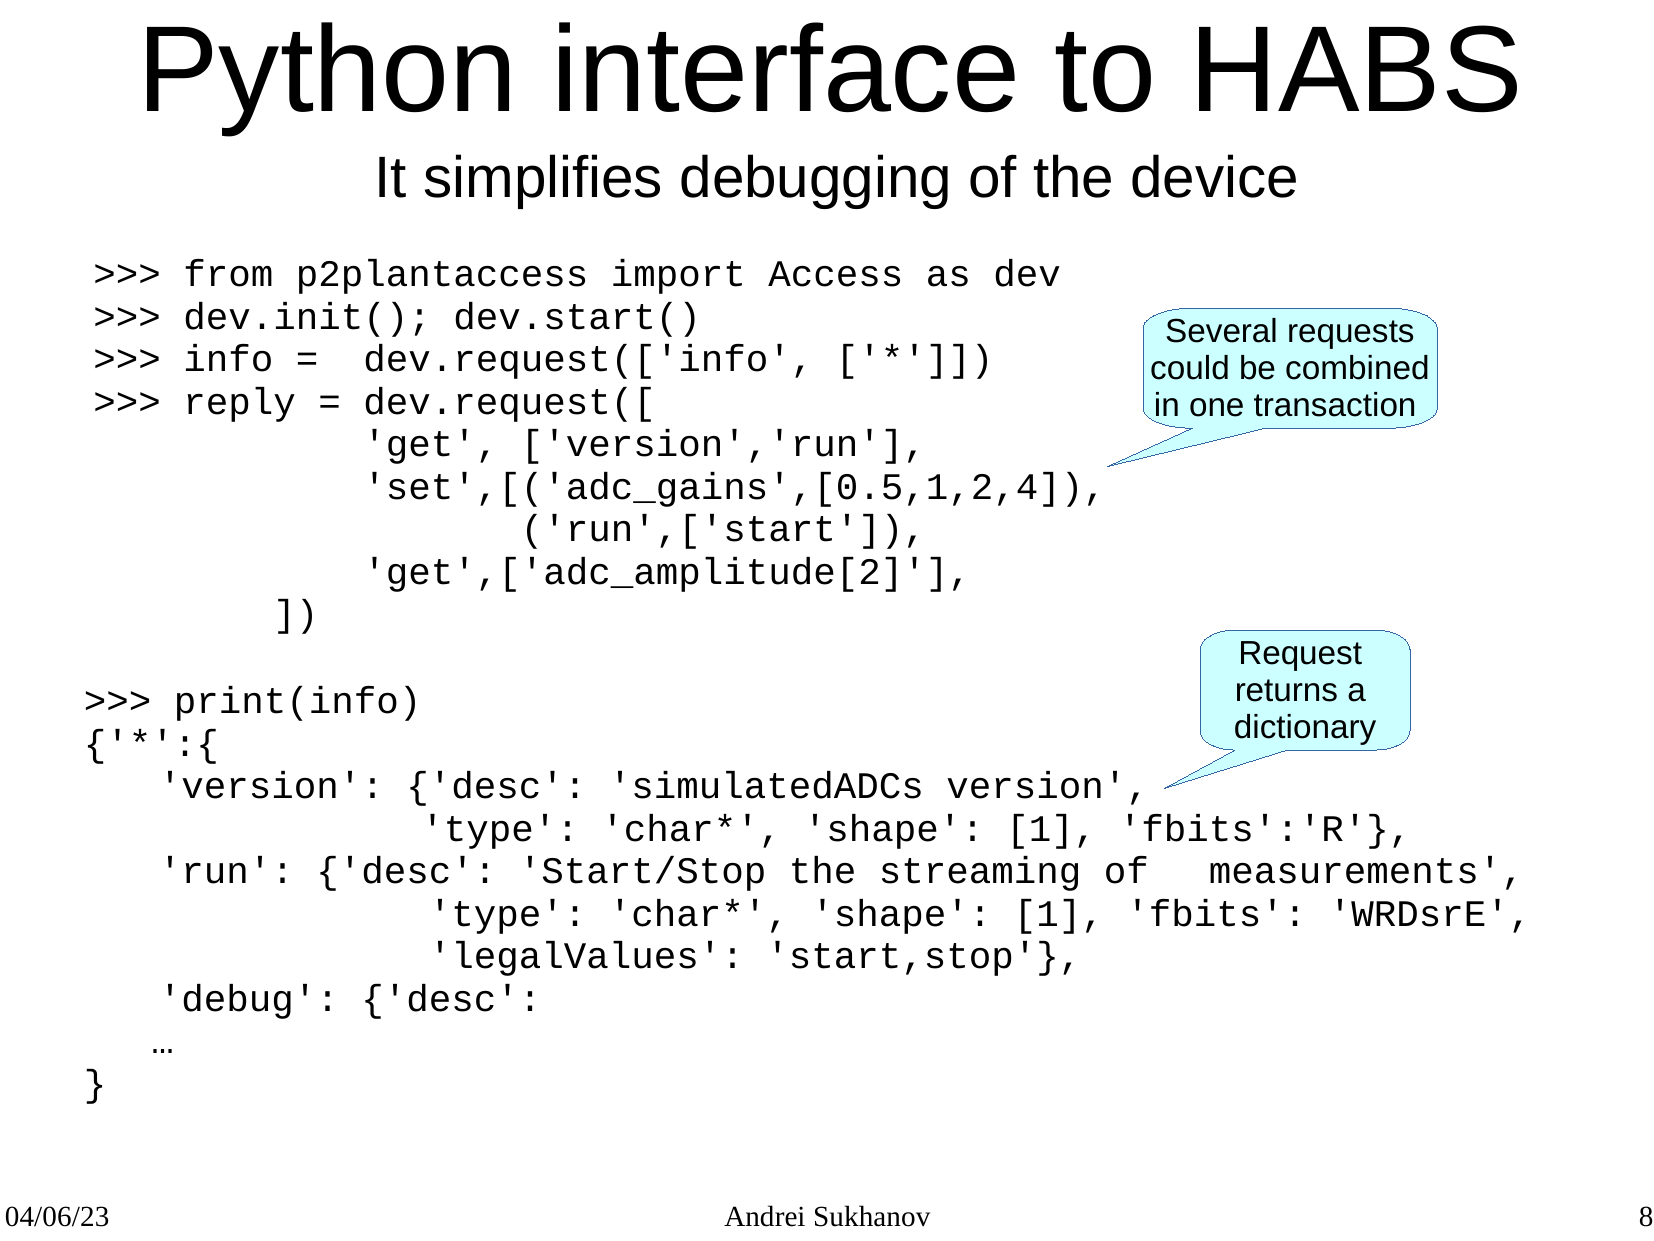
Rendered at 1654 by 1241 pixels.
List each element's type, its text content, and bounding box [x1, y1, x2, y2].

title Python interface to HABS [86, 0, 1576, 138]
text_box >>> from p2plantaccess import Access as dev >>> dev.init(); dev.start() >>> info = dev.request(['info', ['*']]) >>> reply = dev.request([ 'get', ['version','run'], 'set',[('adc_gains',[0.5,1,2,4]), ('run',['start']), 'get',['adc_amplitude[2]'], ]) [78, 248, 1121, 646]
text_box It simplifies debugging of the device [360, 137, 1316, 217]
text_box Request returns a dictionary [1164, 630, 1411, 789]
text_box >>> print(info) {'*':{ 'version': {'desc': 'simulatedADCs version', 'type': 'char*', 'shape': [1], 'fbits':'R'}, 'run': {'desc': 'Start/Stop the streaming of measurements', 'type': 'char*', 'shape': [1], 'fbits': 'WRDsrE', 'legalValues': 'start,stop'}, 'debug': {'desc': … } [69, 675, 1555, 1116]
text_box Several requests could be combined in one transaction [1107, 308, 1438, 467]
